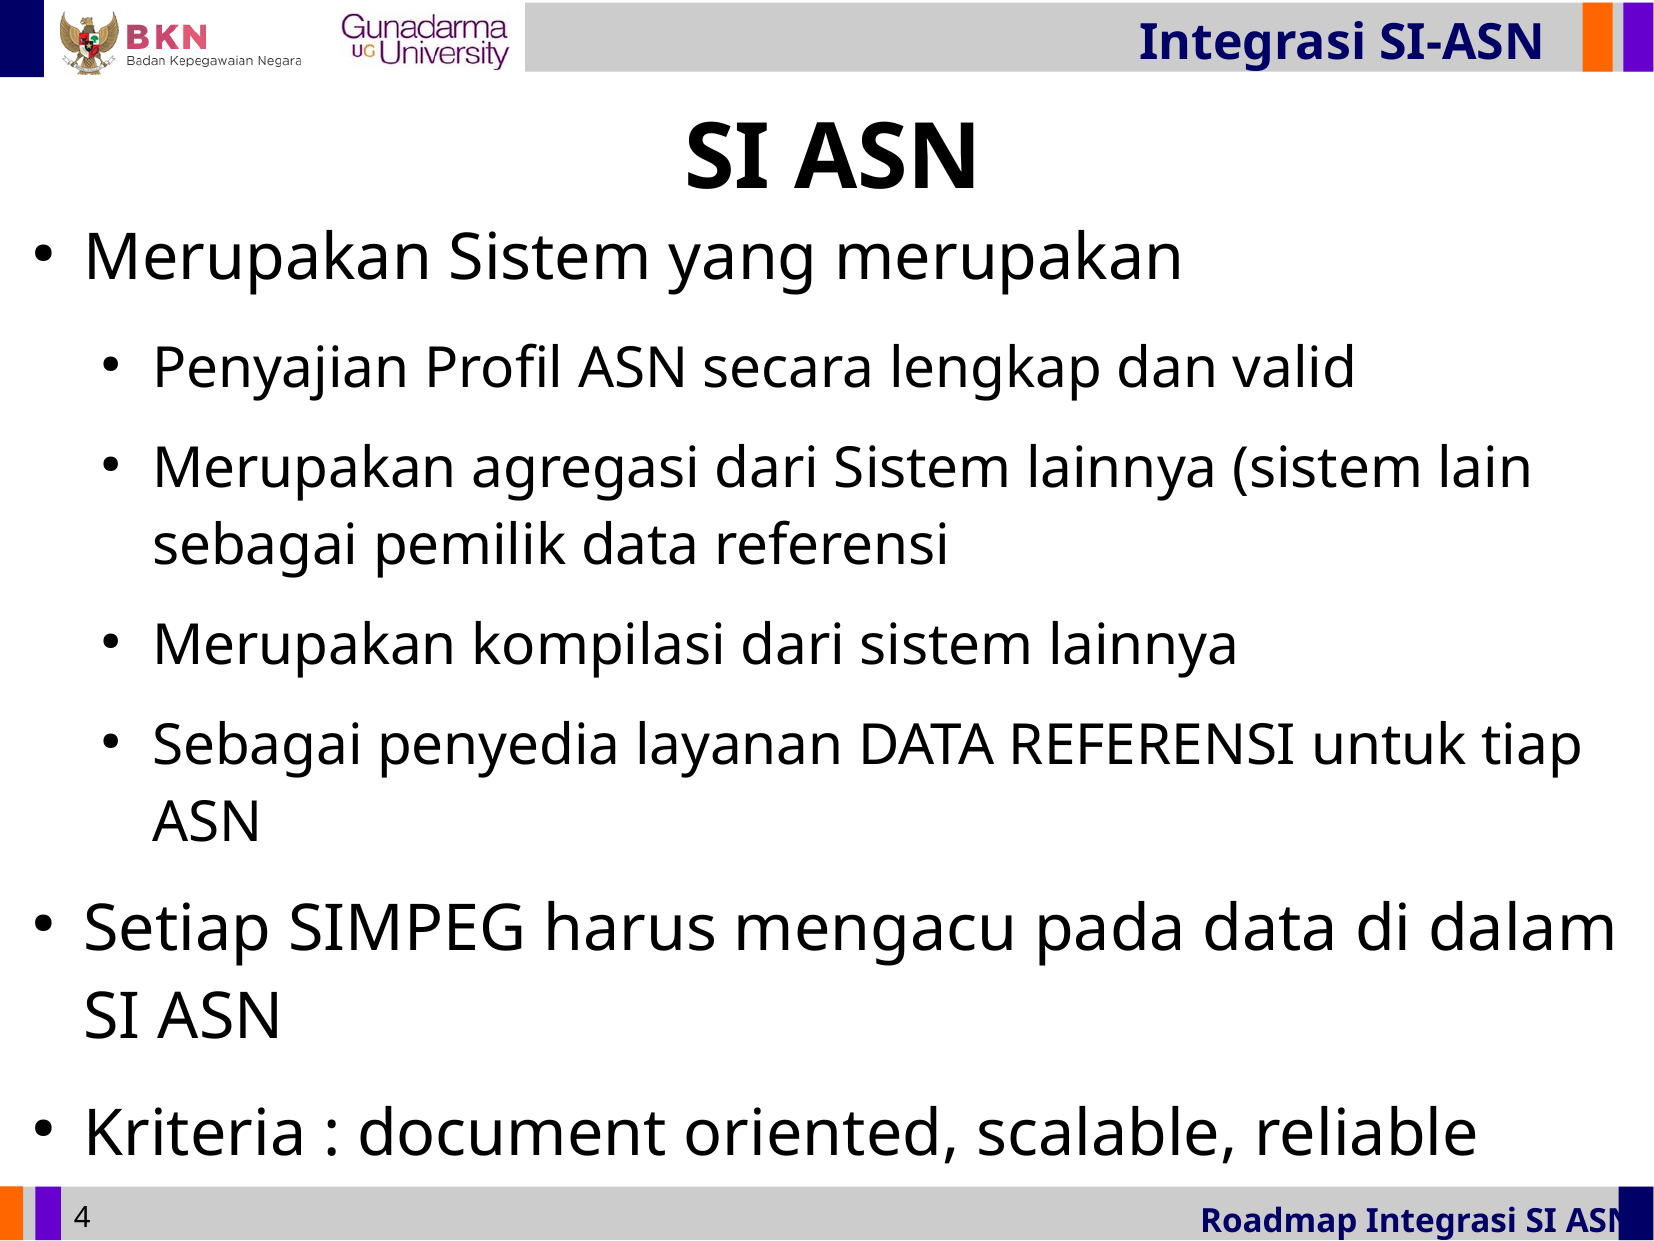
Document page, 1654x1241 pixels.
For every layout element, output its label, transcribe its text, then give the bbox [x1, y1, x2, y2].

list Merupakan Sistem yang merupakan Penyajian Profil ASN secara lengkap dan valid Merupakan agregasi dari Sistem lainnya (sistem lain sebagai pemilik data referensi Merupakan kompilasi dari sistem lainnya Sebagai penyedia layanan DATA REFERENSI untuk tiap ASN Setiap SIMPEG harus mengacu pada data di dalam SI ASN Kriteria : document oriented, scalable, reliable [14, 210, 1630, 1176]
picture [60, 11, 301, 75]
title SI ASN [77, 90, 1591, 210]
picture [340, 0, 510, 70]
